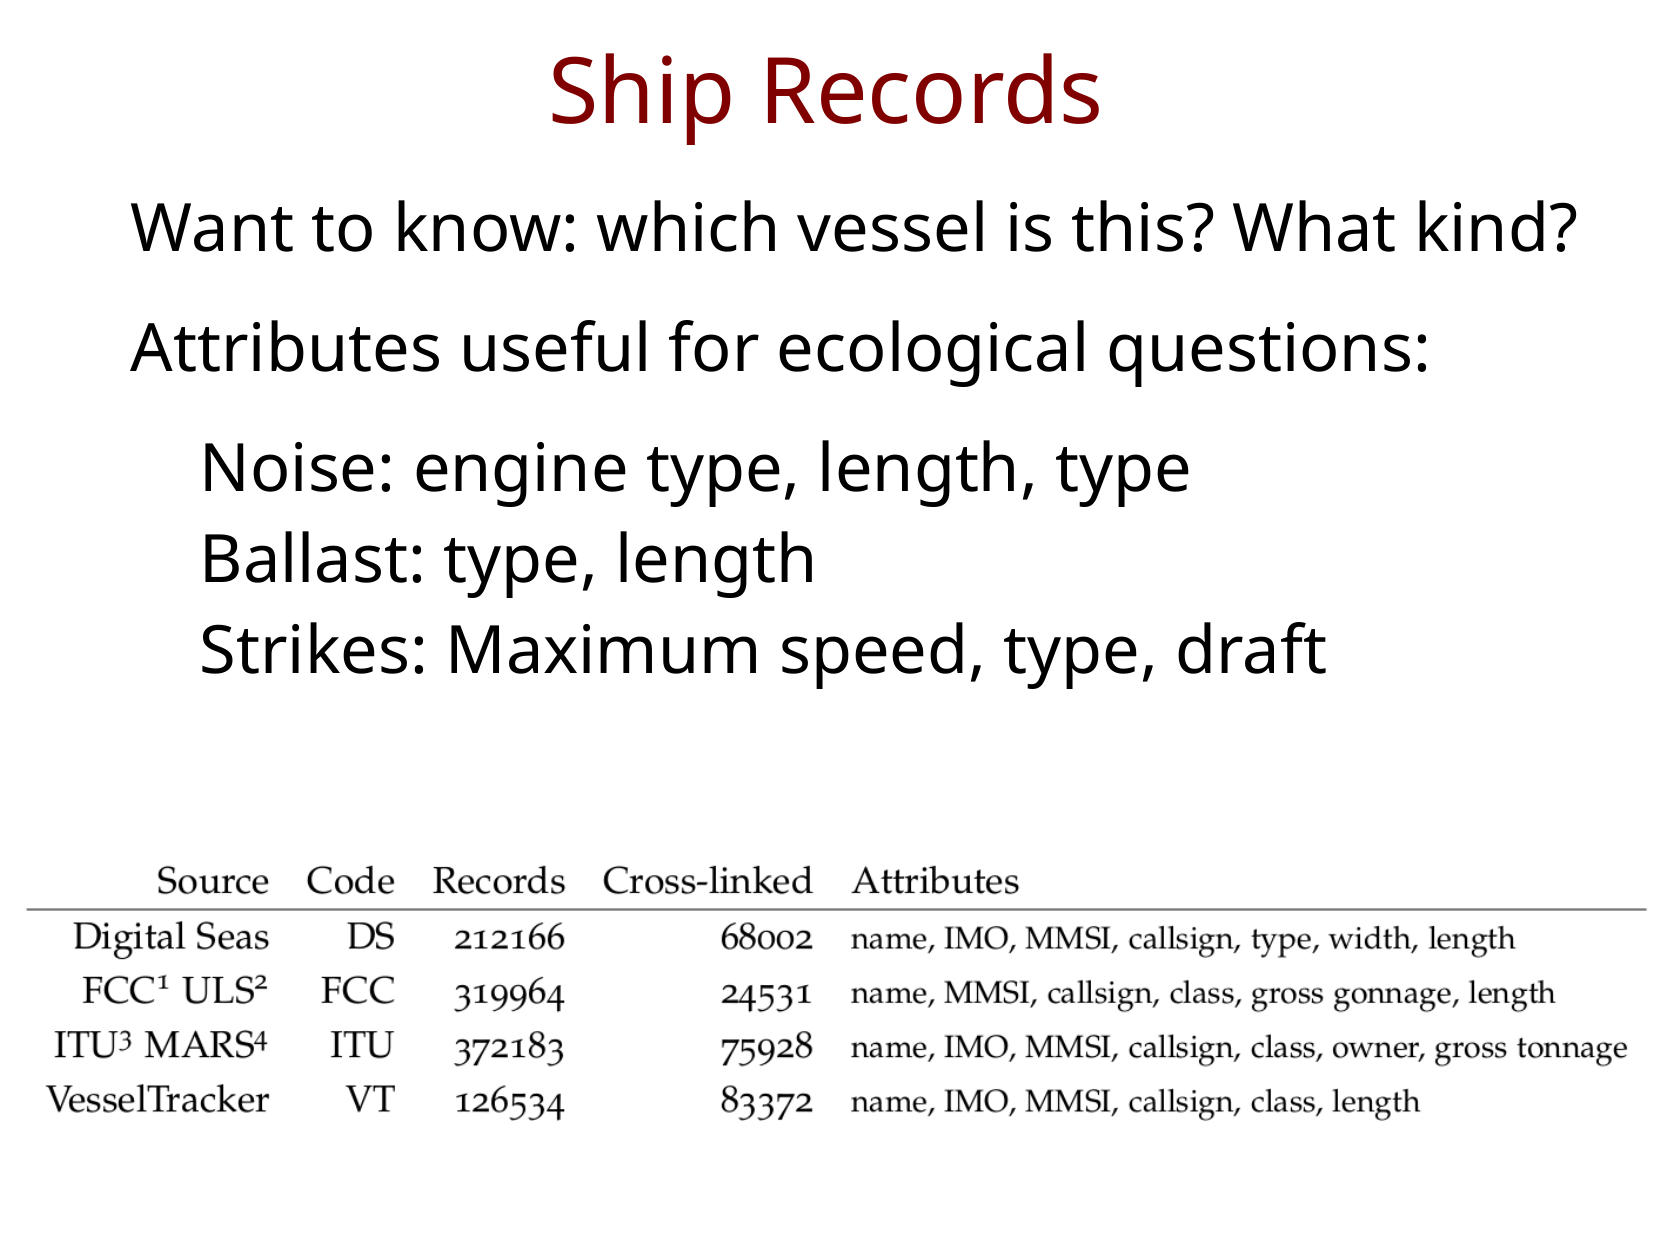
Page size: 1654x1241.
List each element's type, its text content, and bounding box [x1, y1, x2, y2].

title Ship Records [82, 0, 1571, 180]
list Want to know: which vessel is this? What kind? Attributes useful for ecological questions: Noise: engine type, length, type Ballast: type, length Strikes: Maximum speed, type, draft [60, 180, 1623, 824]
picture [0, 860, 1653, 1147]
